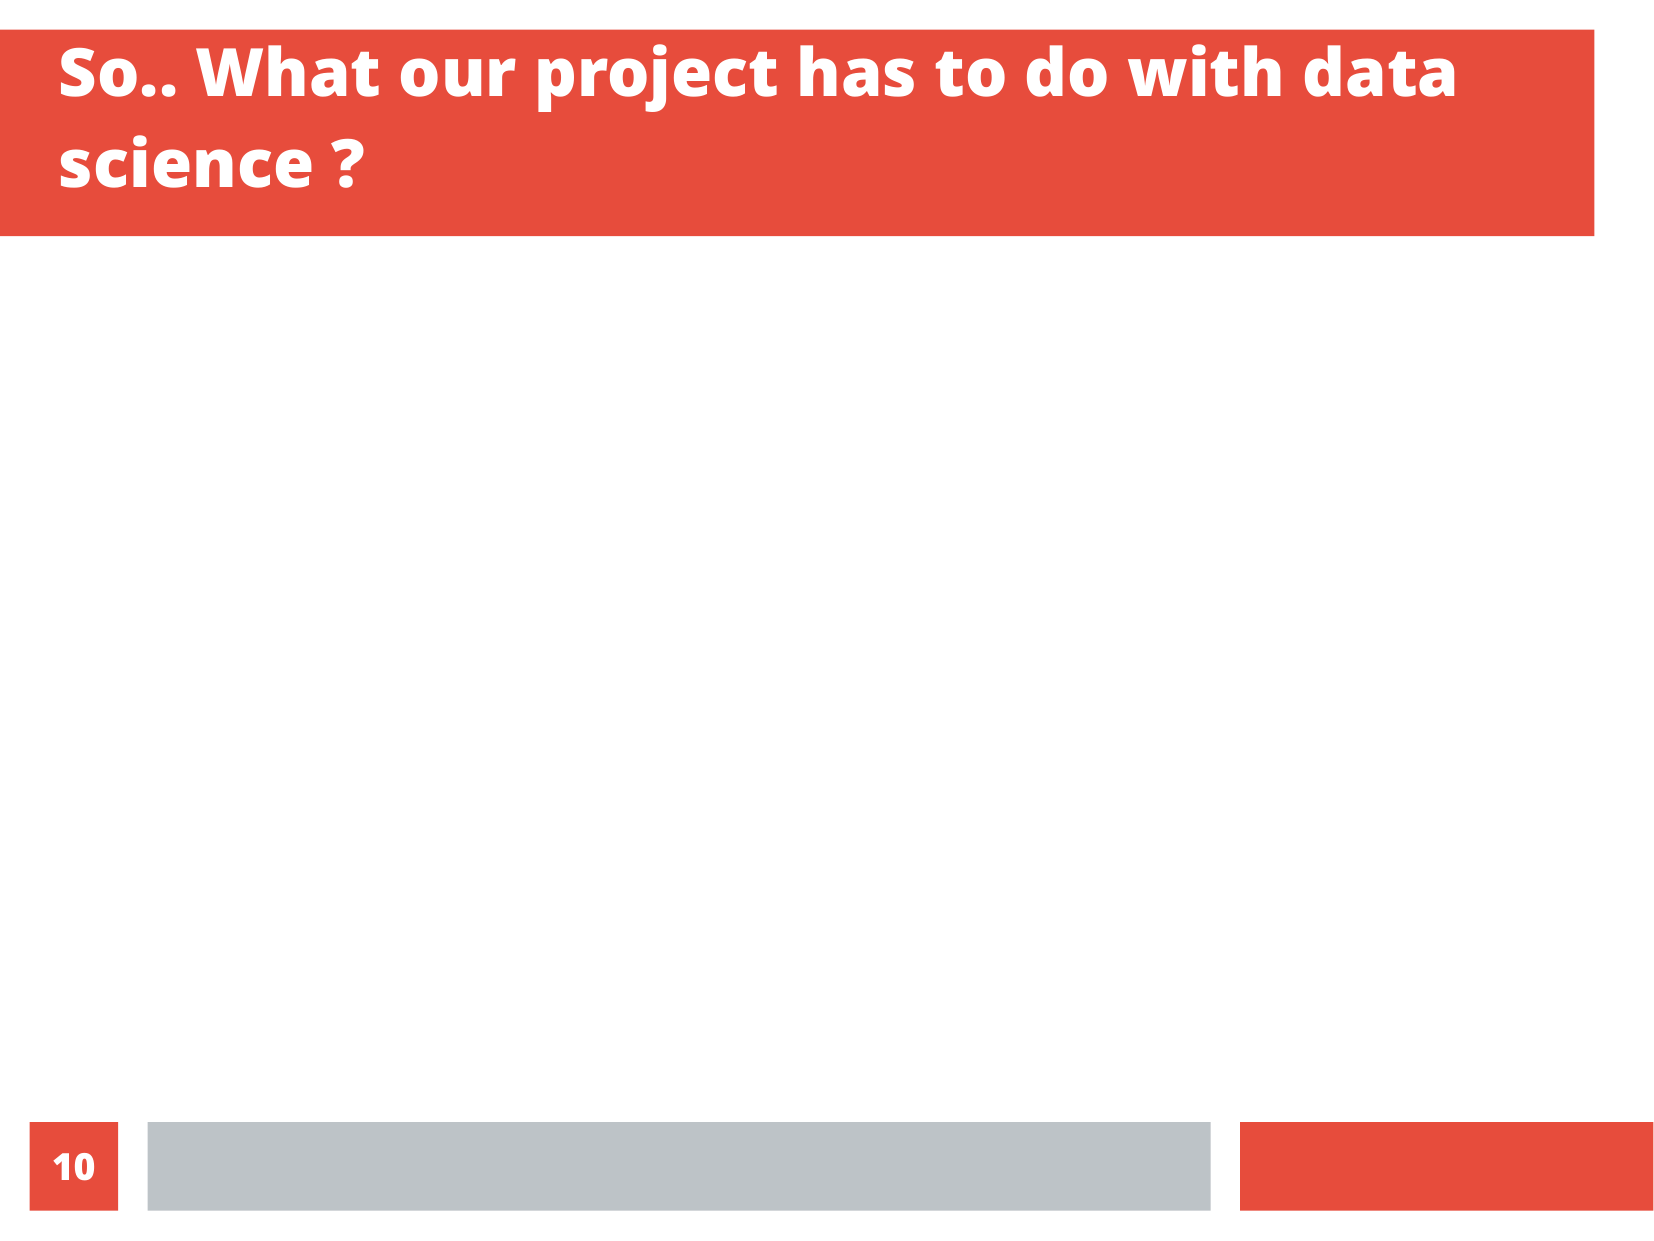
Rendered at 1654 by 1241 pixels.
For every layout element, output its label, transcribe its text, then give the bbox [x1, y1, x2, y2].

title So.. What our project has to do with data science ? [59, 59, 1595, 207]
